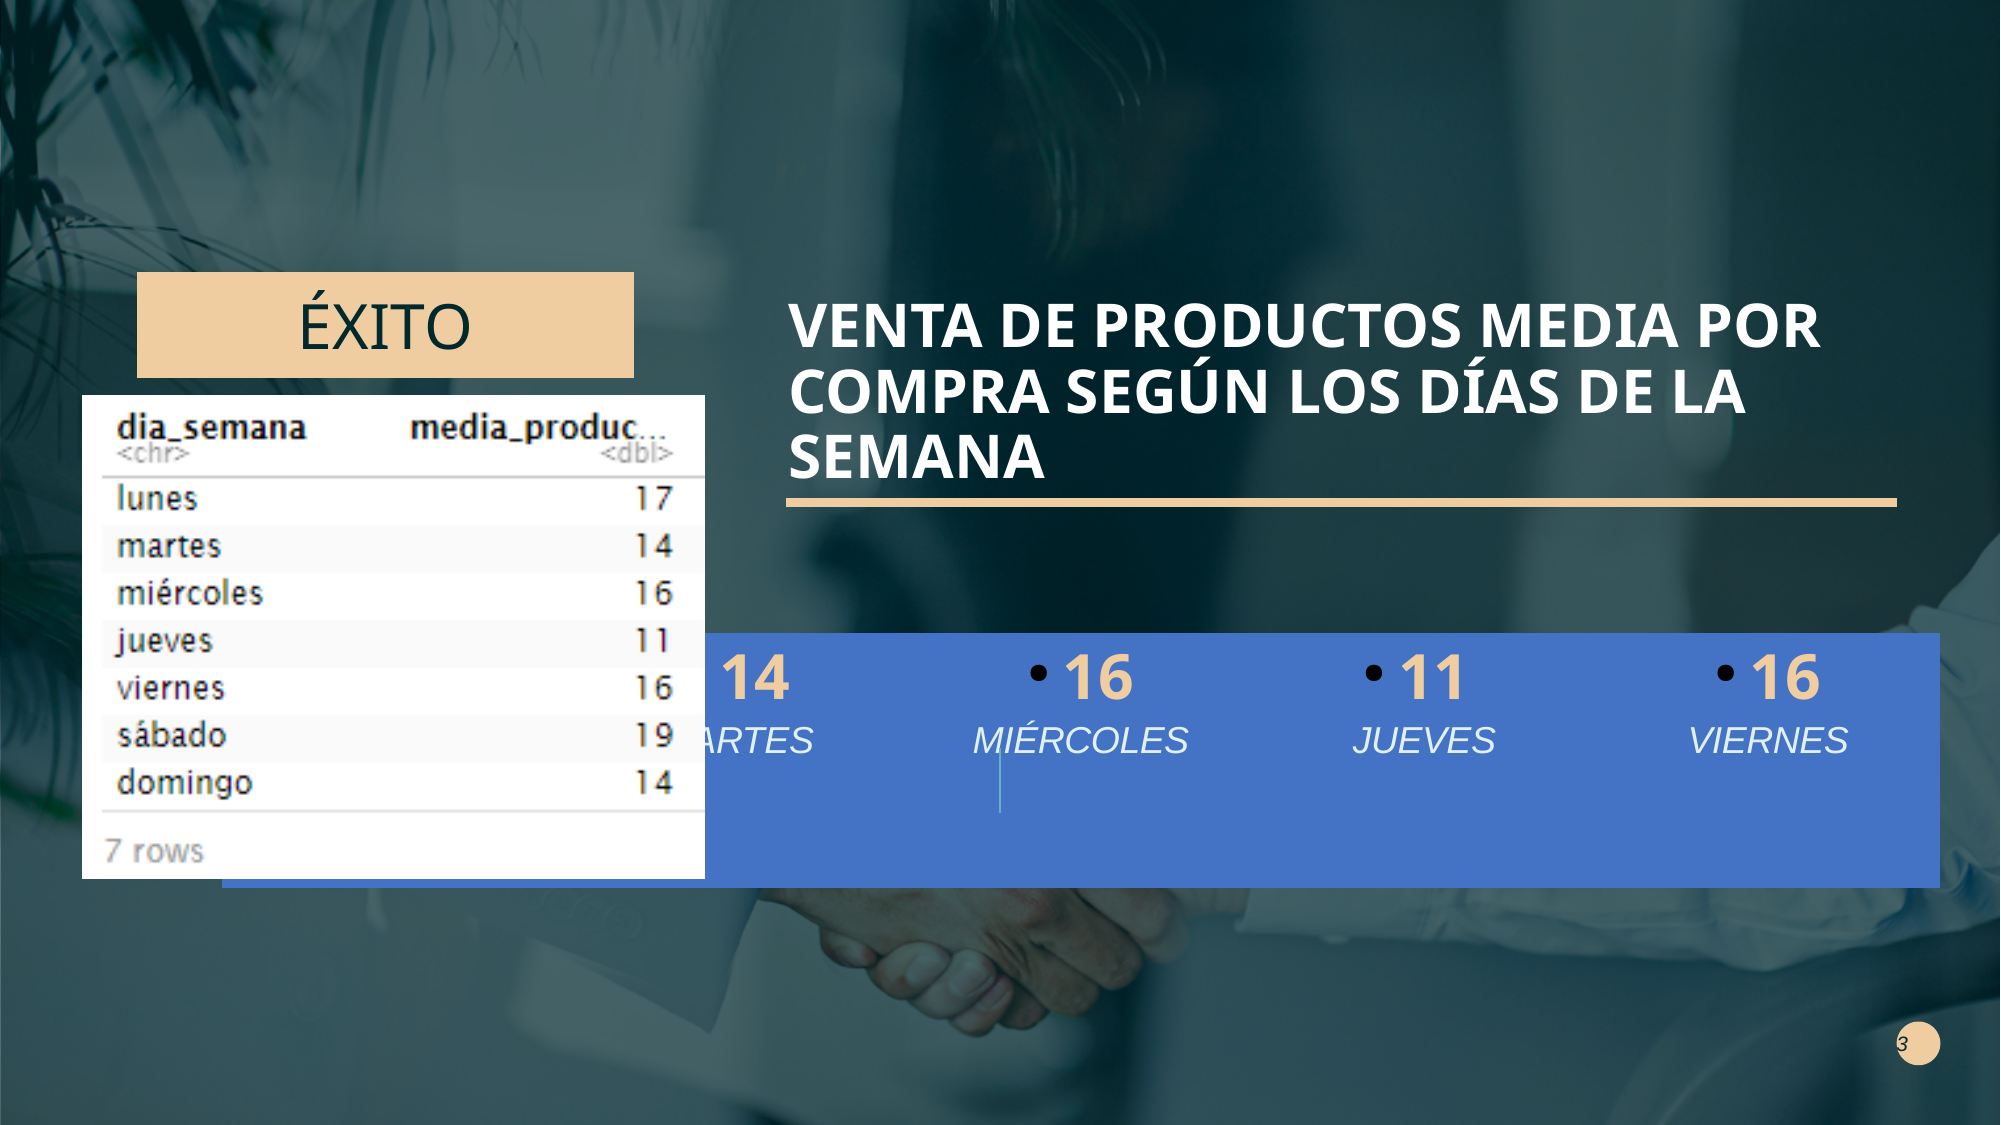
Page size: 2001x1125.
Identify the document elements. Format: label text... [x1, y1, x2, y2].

text_box ÉXITO [137, 272, 634, 378]
table_cell MARTES [566, 719, 909, 888]
table_header 16 [909, 633, 1253, 719]
table_cell JUEVES [1253, 719, 1596, 888]
table_cell MIÉRCOLES [909, 719, 1253, 888]
table_header 11 [1253, 633, 1596, 719]
picture [82, 395, 705, 879]
text_box [0, 0, 2000, 1125]
table_cell VIERNES [1596, 719, 1940, 888]
title VENTA DE PRODUCTOS MEDIA POR COMPRA SEGÚN LOS DÍAS DE LA SEMANA [773, 284, 1960, 503]
table_header 14 [705, 633, 909, 719]
table_header 16 [1596, 633, 1940, 719]
table_cell LUNES [222, 879, 566, 888]
text_box 3 [1881, 1012, 1940, 1073]
